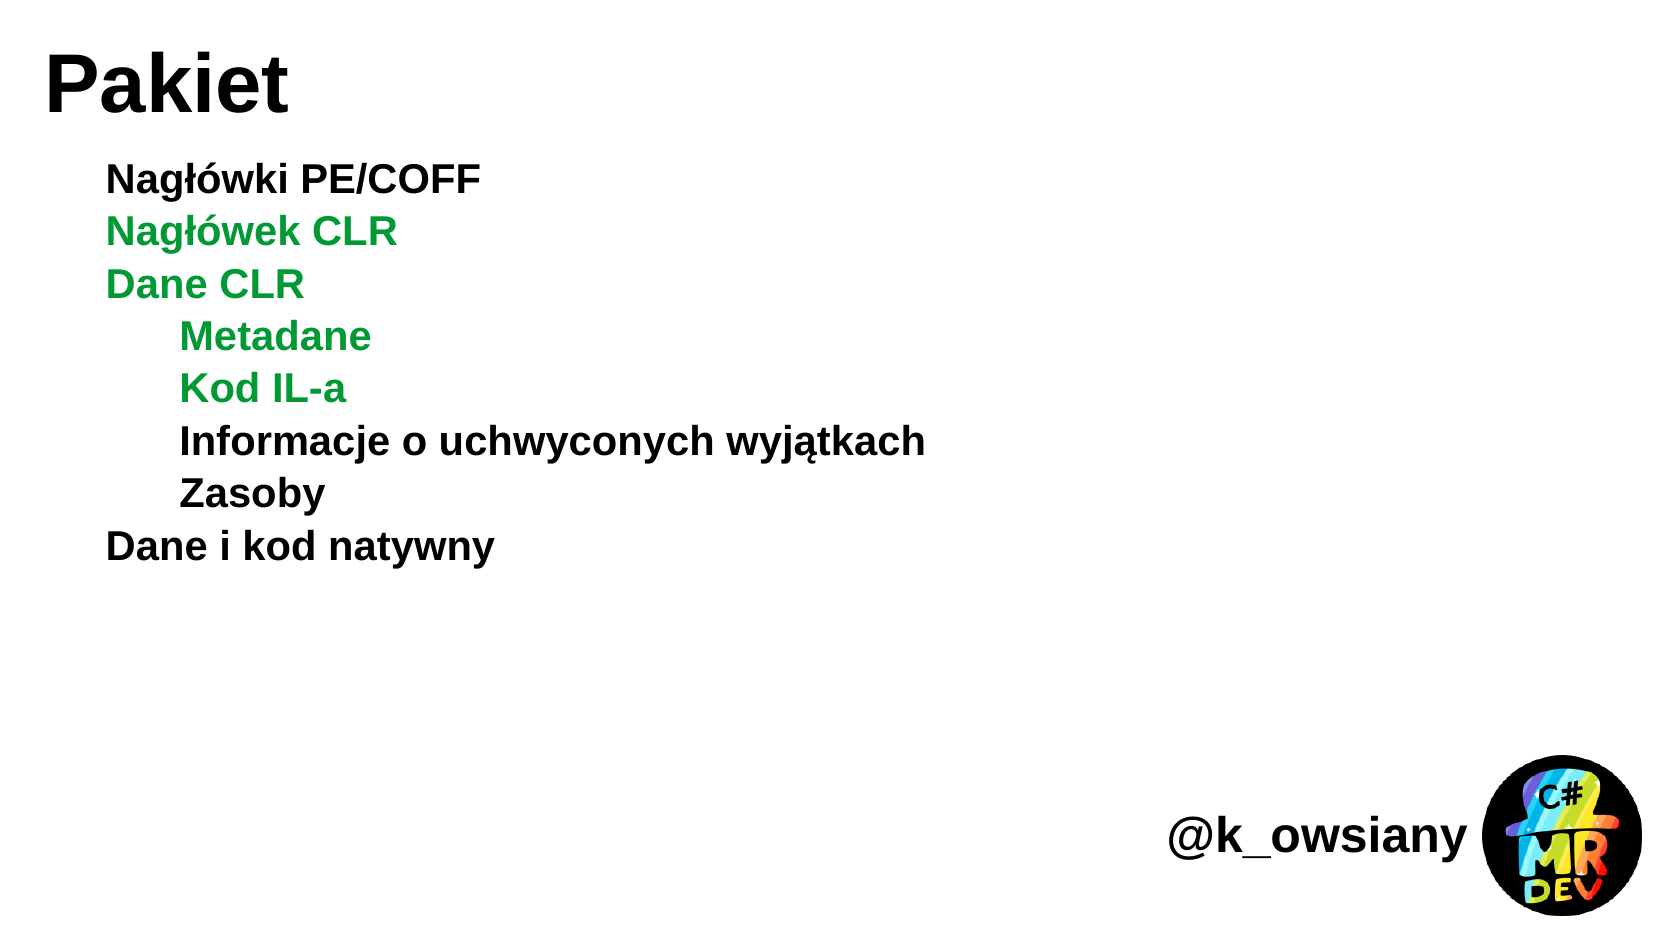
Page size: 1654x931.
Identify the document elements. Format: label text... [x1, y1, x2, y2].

text_box Pakiet [29, 29, 1495, 138]
text_box Nagłówki PE/COFF Nagłówek CLR Dane CLR Metadane Kod IL-a Informacje o uchwyconych wyjątkach Zasoby Dane i kod natywny [90, 148, 1034, 629]
picture [1482, 755, 1642, 916]
